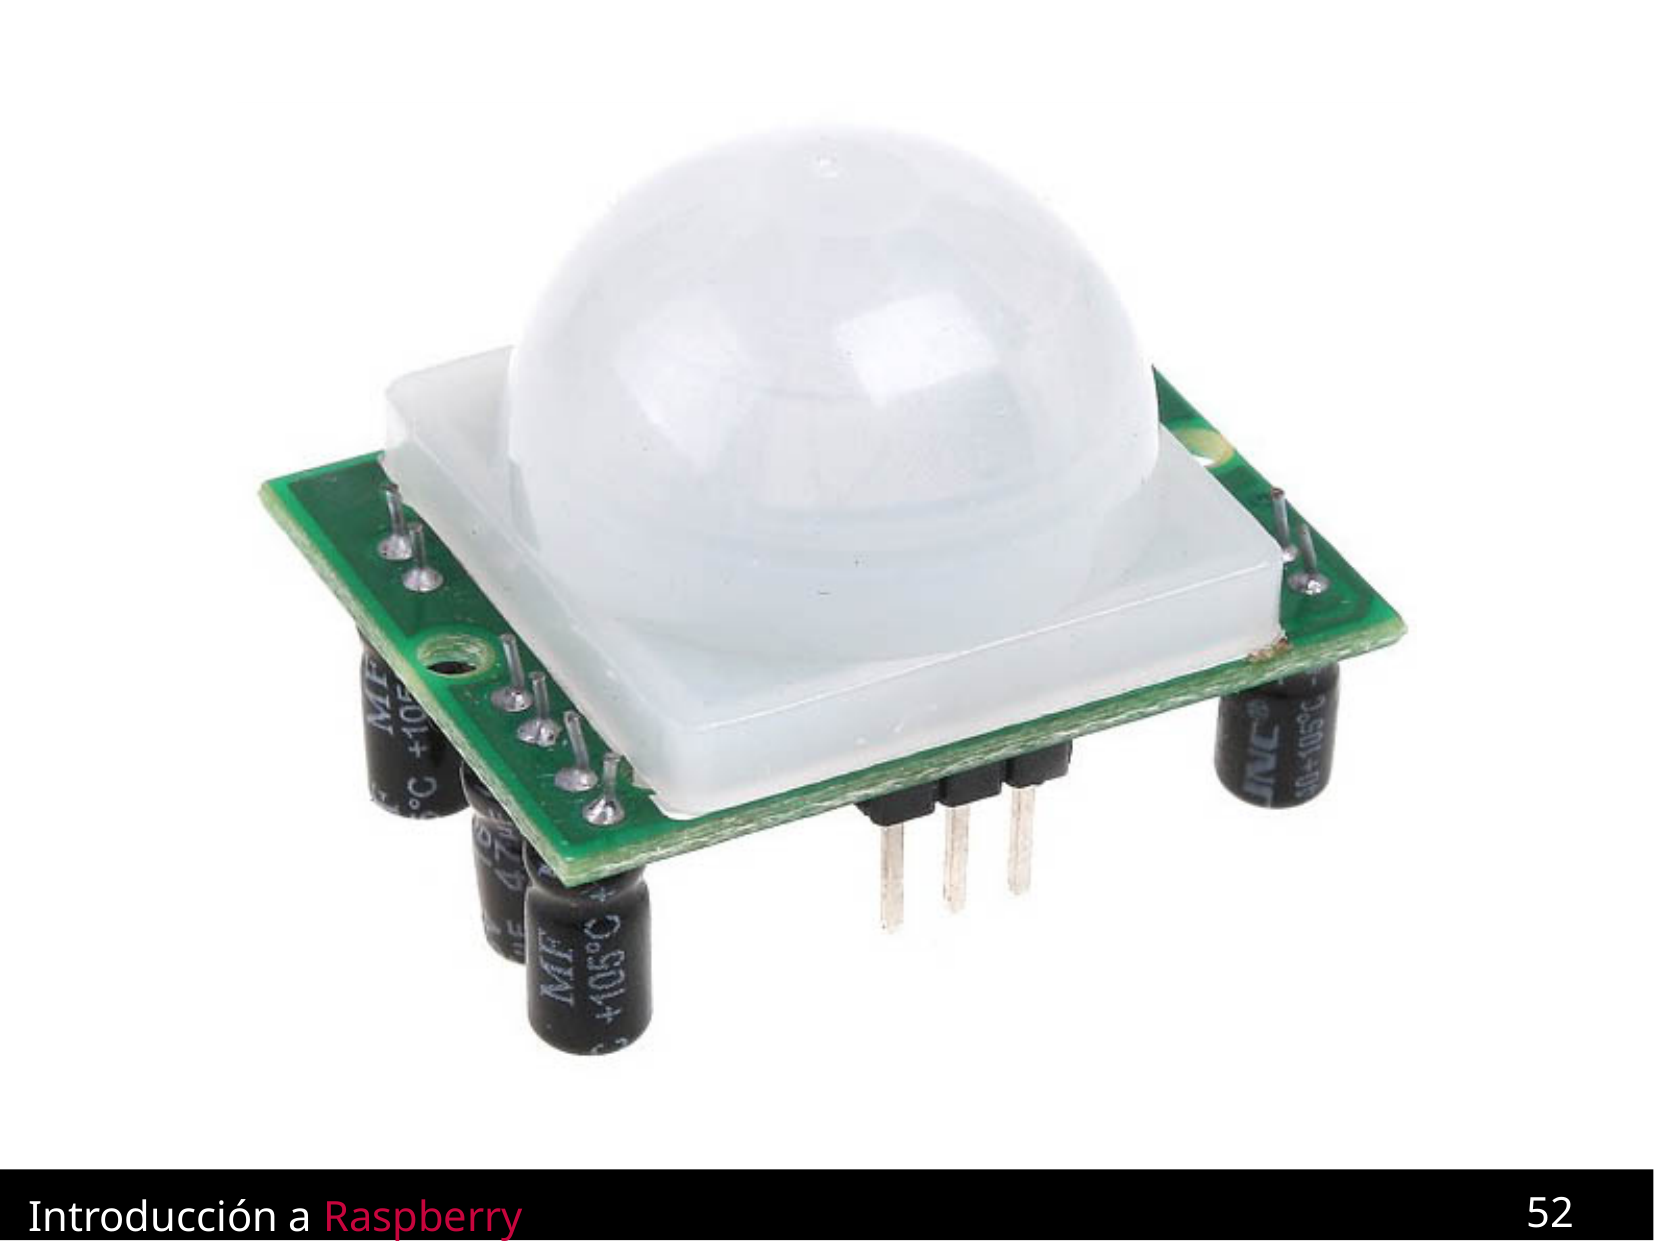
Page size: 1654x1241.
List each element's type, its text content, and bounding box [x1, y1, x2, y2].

text_box [0, 0, 1654, 1241]
text_box <number> [1521, 1175, 1654, 1241]
picture [237, 101, 1417, 1080]
text_box Introducción a Raspberry Pi [13, 1179, 556, 1241]
